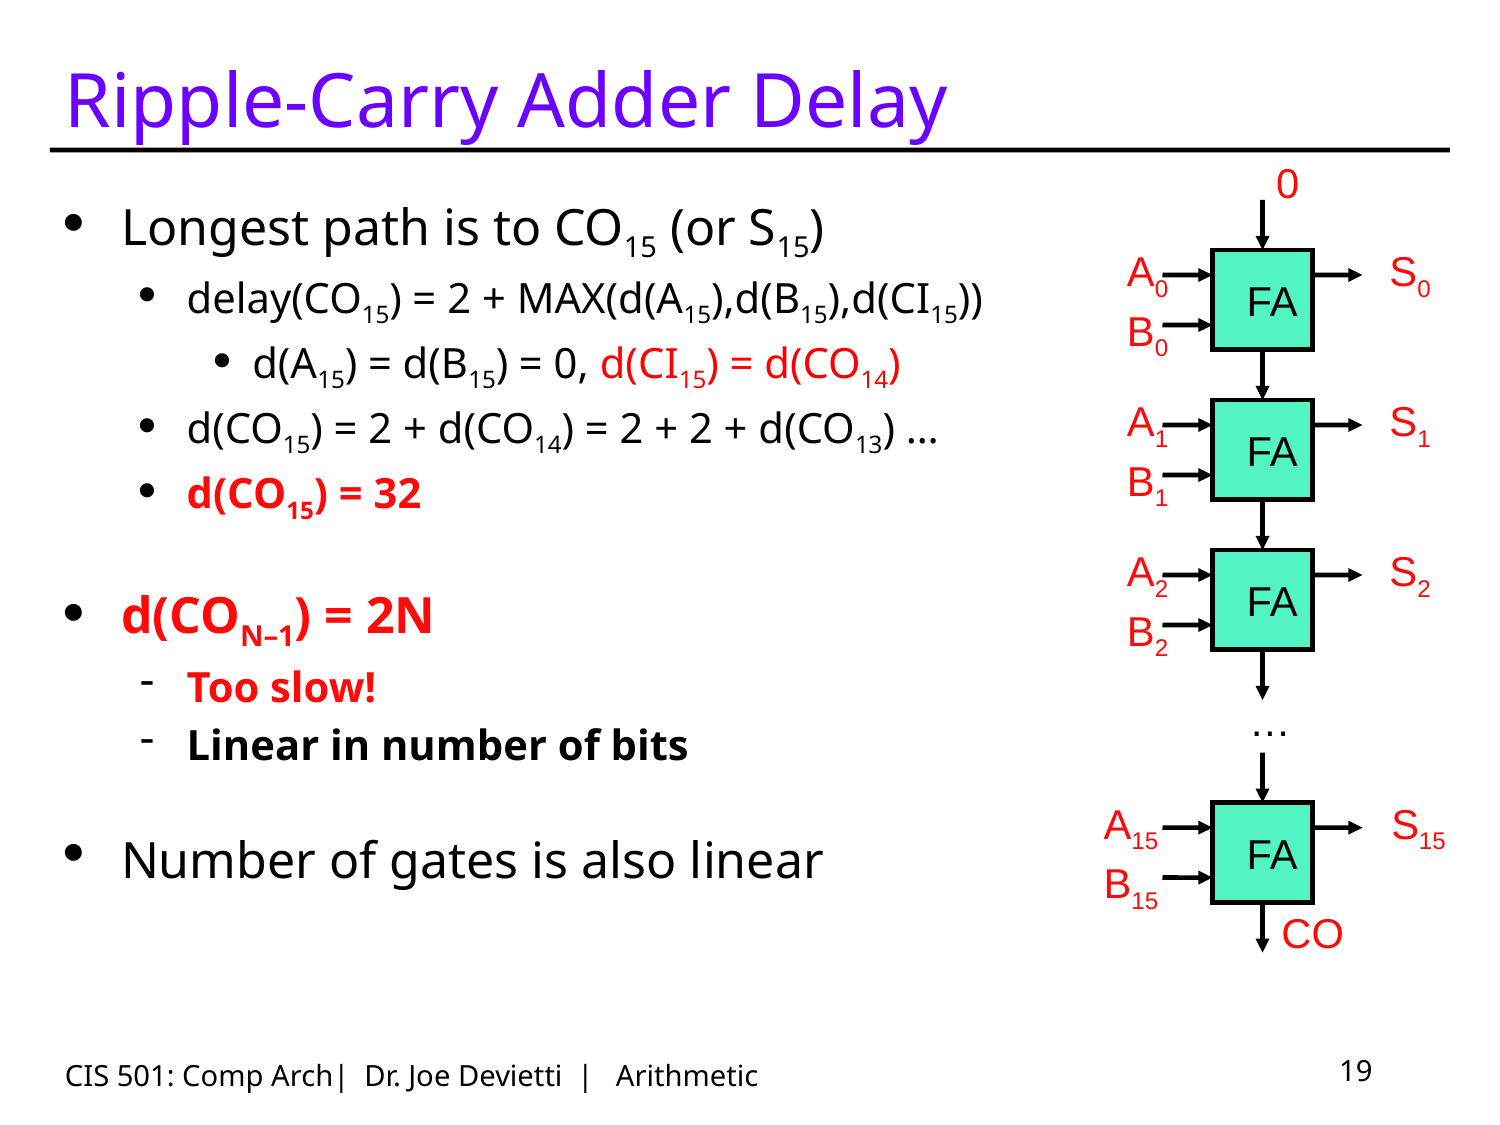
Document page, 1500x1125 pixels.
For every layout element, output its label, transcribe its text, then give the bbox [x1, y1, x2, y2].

text_box A1 [1111, 387, 1183, 459]
text_box Ripple-Carry Adder Delay [49, 37, 1363, 150]
text_box B2 [1111, 609, 1183, 669]
text_box 0 [1261, 149, 1315, 215]
text_box A15 [1088, 790, 1174, 862]
text_box B15 [1088, 862, 1174, 922]
text_box FA [1212, 549, 1313, 650]
text_box A2 [1111, 537, 1183, 609]
text_box FA [1212, 399, 1313, 500]
text_box B0 [1111, 309, 1183, 369]
text_box CO [1266, 899, 1359, 965]
text_box … [1234, 687, 1306, 753]
text_box S1 [1374, 387, 1446, 459]
text_box B1 [1111, 459, 1183, 519]
text_box CIS 501: Comp Arch| Dr. Joe Devietti | Arithmetic [49, 1049, 988, 1100]
text_box S15 [1376, 790, 1461, 862]
text_box S2 [1374, 537, 1446, 609]
text_box A0 [1111, 237, 1183, 309]
text_box S0 [1374, 237, 1446, 309]
text_box <number> [1074, 1049, 1388, 1100]
text_box FA [1212, 249, 1313, 350]
text_box Longest path is to CO15 (or S15) delay(CO15) = 2 + MAX(d(A15),d(B15),d(CI15)) d(A15) = d(B15) = 0, d(CI15) = d(CO14) d(CO15) = 2 + d(CO14) = 2 + 2 + d(CO13) … d(CO15) = 32 d(CON–1) = 2N Too slow! Linear in number of bits Number of gates is also linear [50, 187, 1094, 1025]
text_box FA [1212, 802, 1313, 903]
